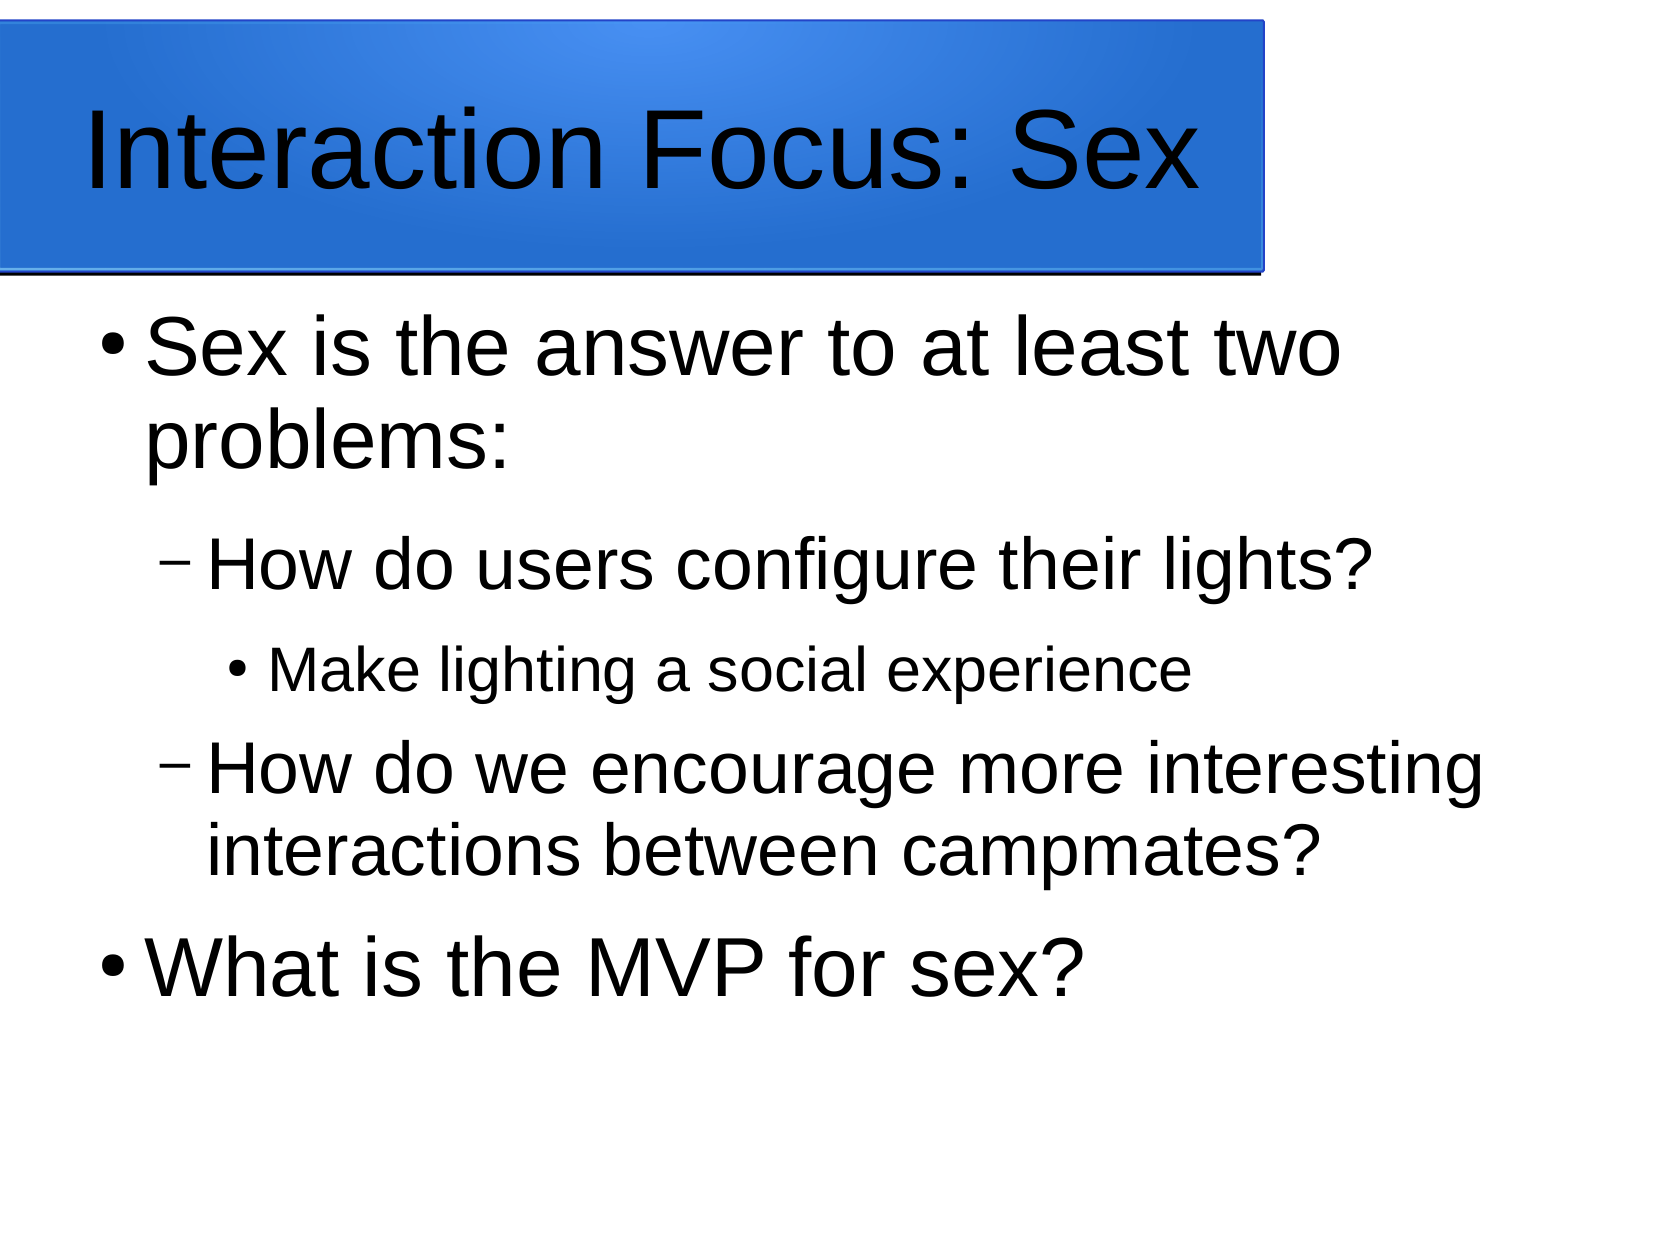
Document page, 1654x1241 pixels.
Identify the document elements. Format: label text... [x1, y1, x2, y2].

title Interaction Focus: Sex [82, 47, 1235, 252]
list Sex is the answer to at least two problems: How do users configure their lights? Make lighting a social experience How do we encourage more interesting interactions between campmates? What is the MVP for sex? [82, 299, 1571, 1019]
